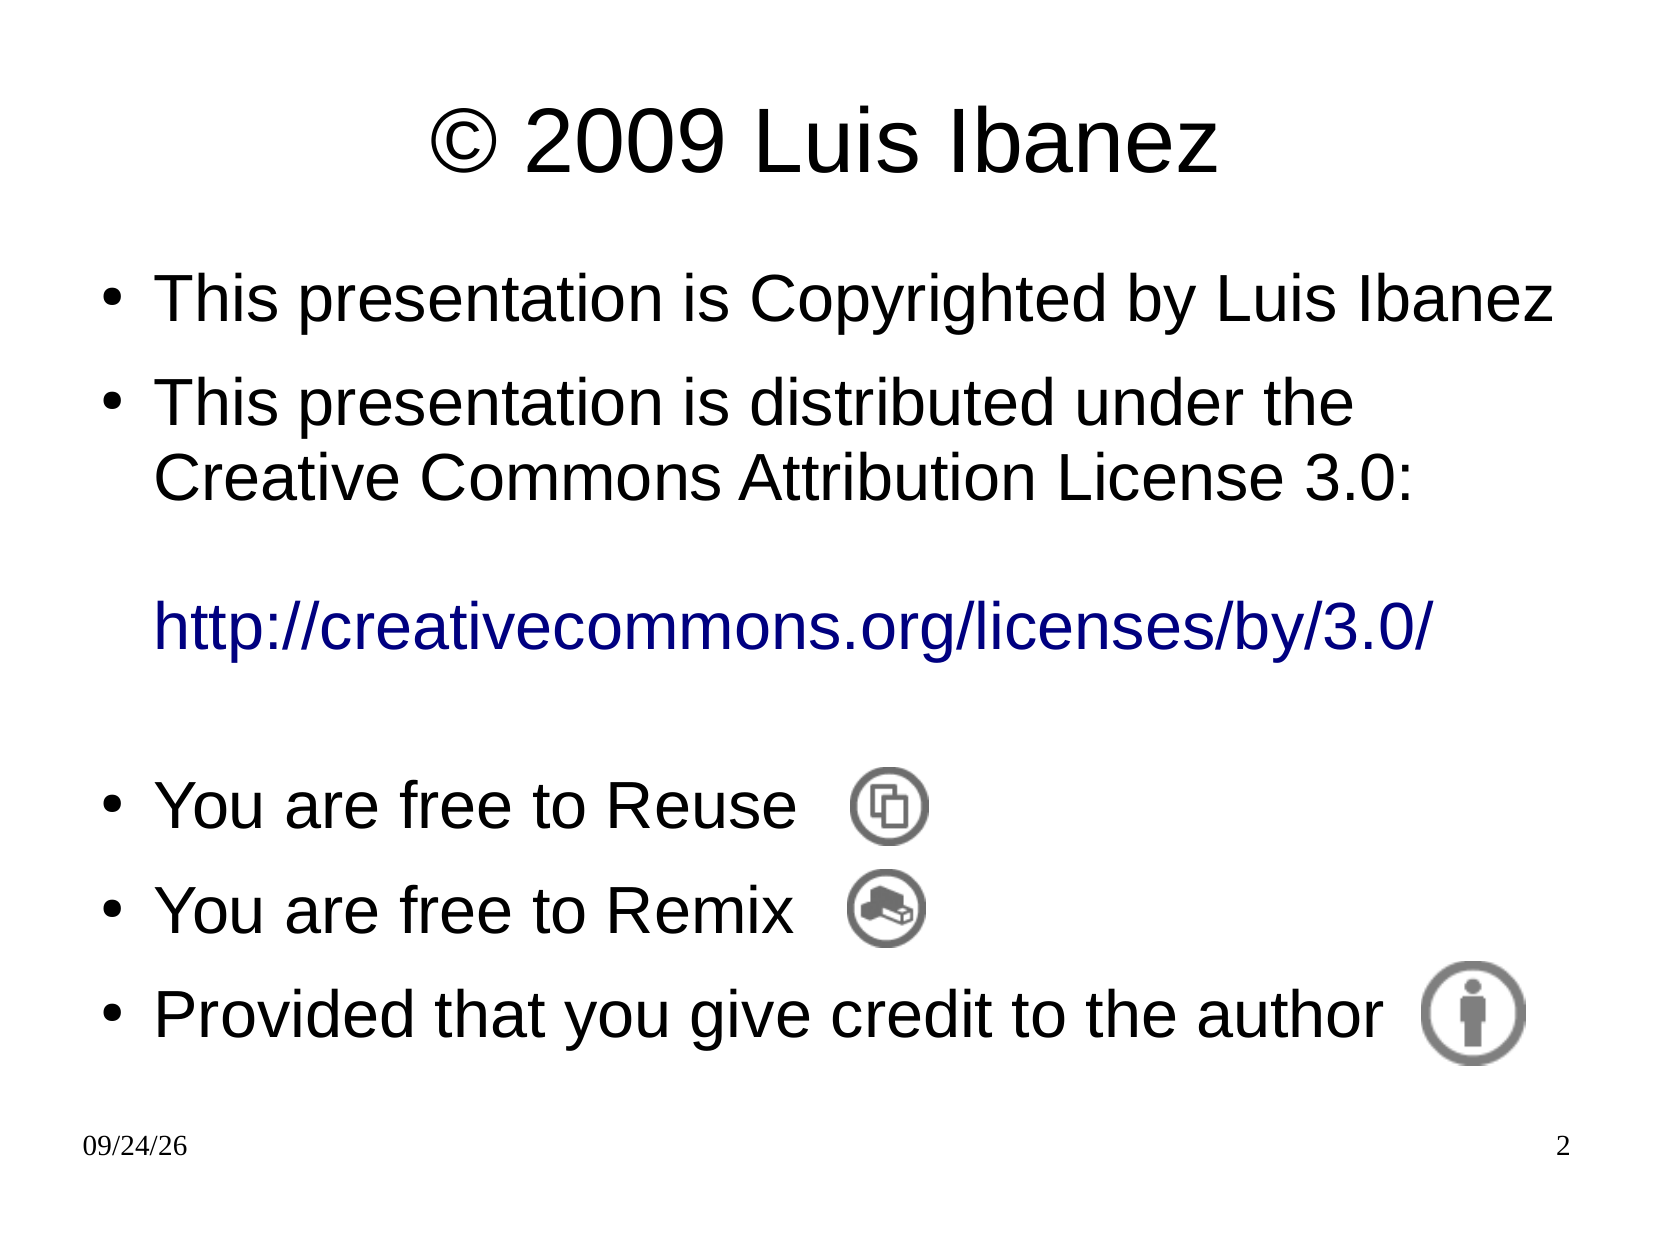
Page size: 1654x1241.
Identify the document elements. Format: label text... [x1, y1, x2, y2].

picture [850, 767, 929, 846]
picture [847, 869, 926, 948]
picture [1421, 961, 1526, 1066]
list This presentation is Copyrighted by Luis Ibanez This presentation is distributed under the Creative Commons Attribution License 3.0: http://creativecommons.org/licenses/by/3.0/ You are free to Reuse You are free to Remix Provided that you give credit to the author [82, 260, 1571, 1052]
title © 2009 Luis Ibanez [82, 37, 1571, 245]
